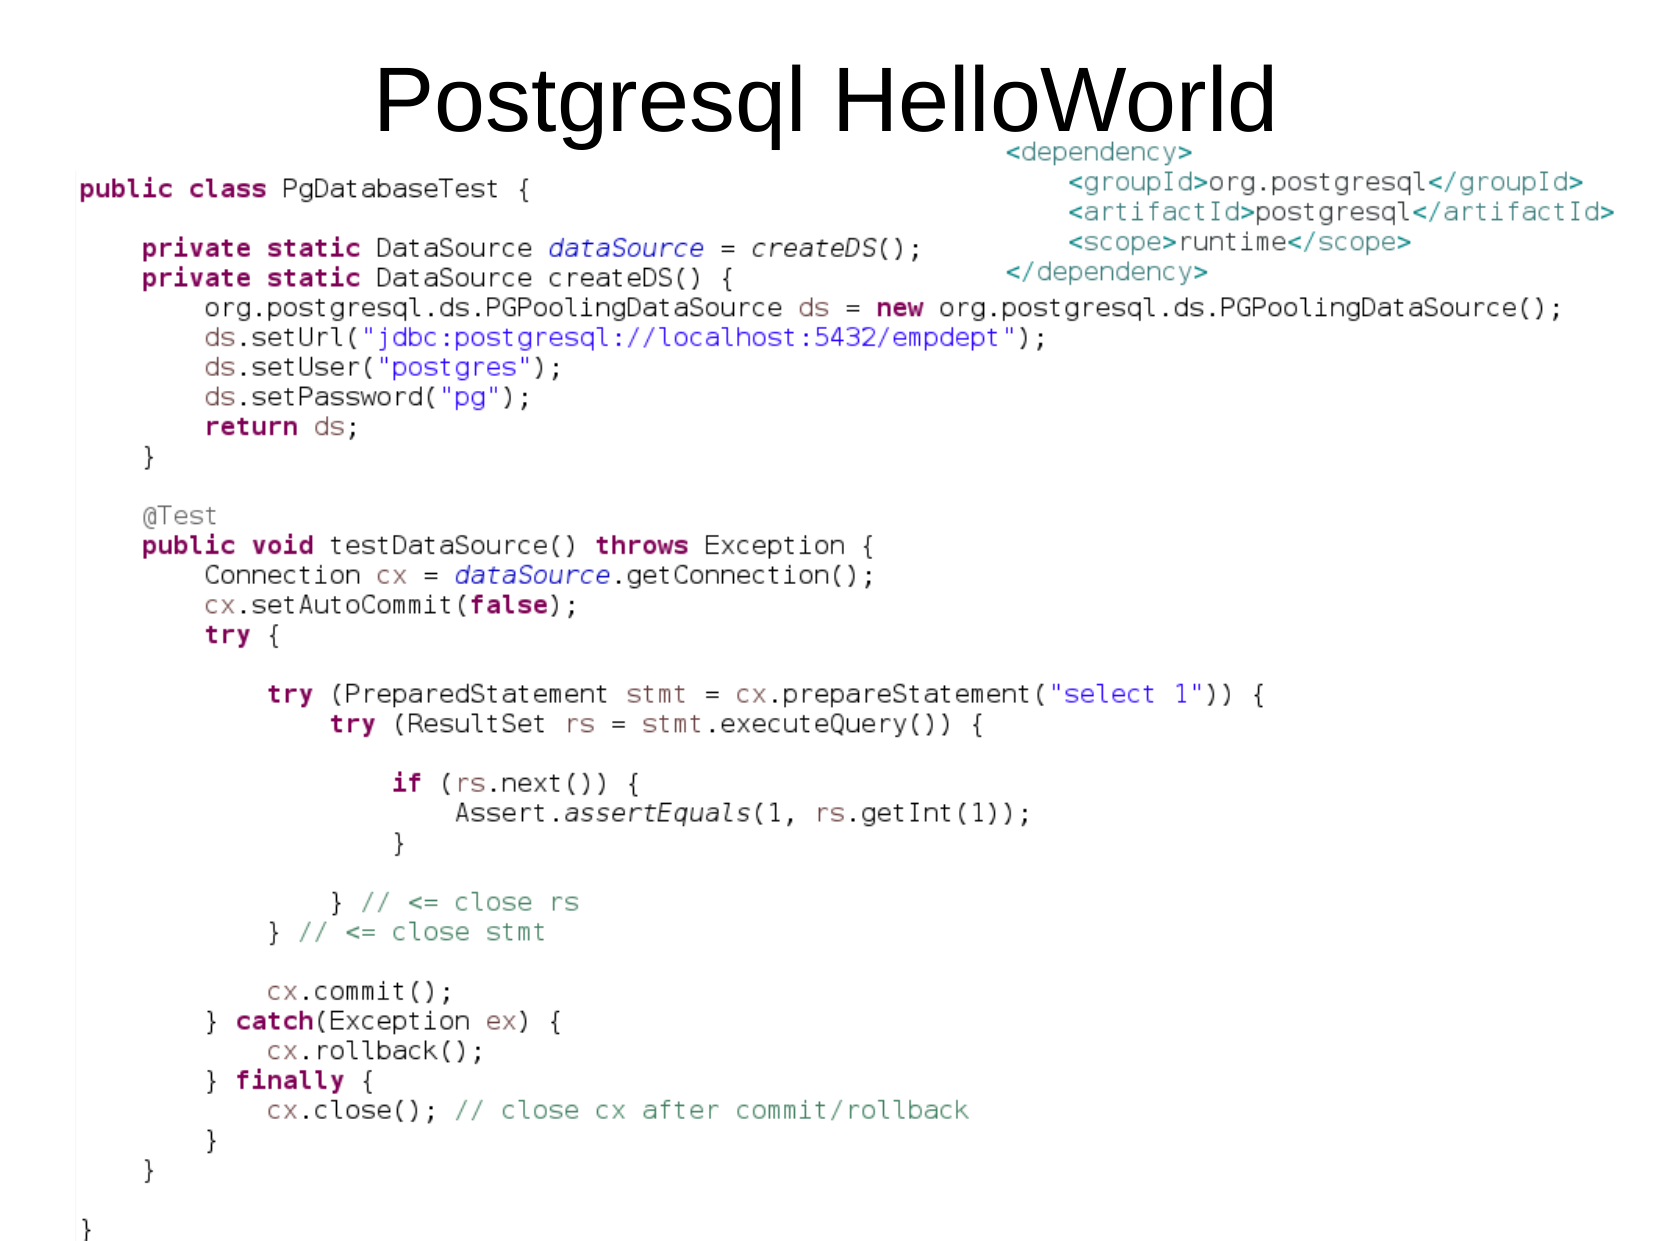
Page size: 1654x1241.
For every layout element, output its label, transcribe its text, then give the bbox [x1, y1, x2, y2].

picture [75, 134, 1628, 1241]
title Postgresql HelloWorld [82, 0, 1571, 171]
